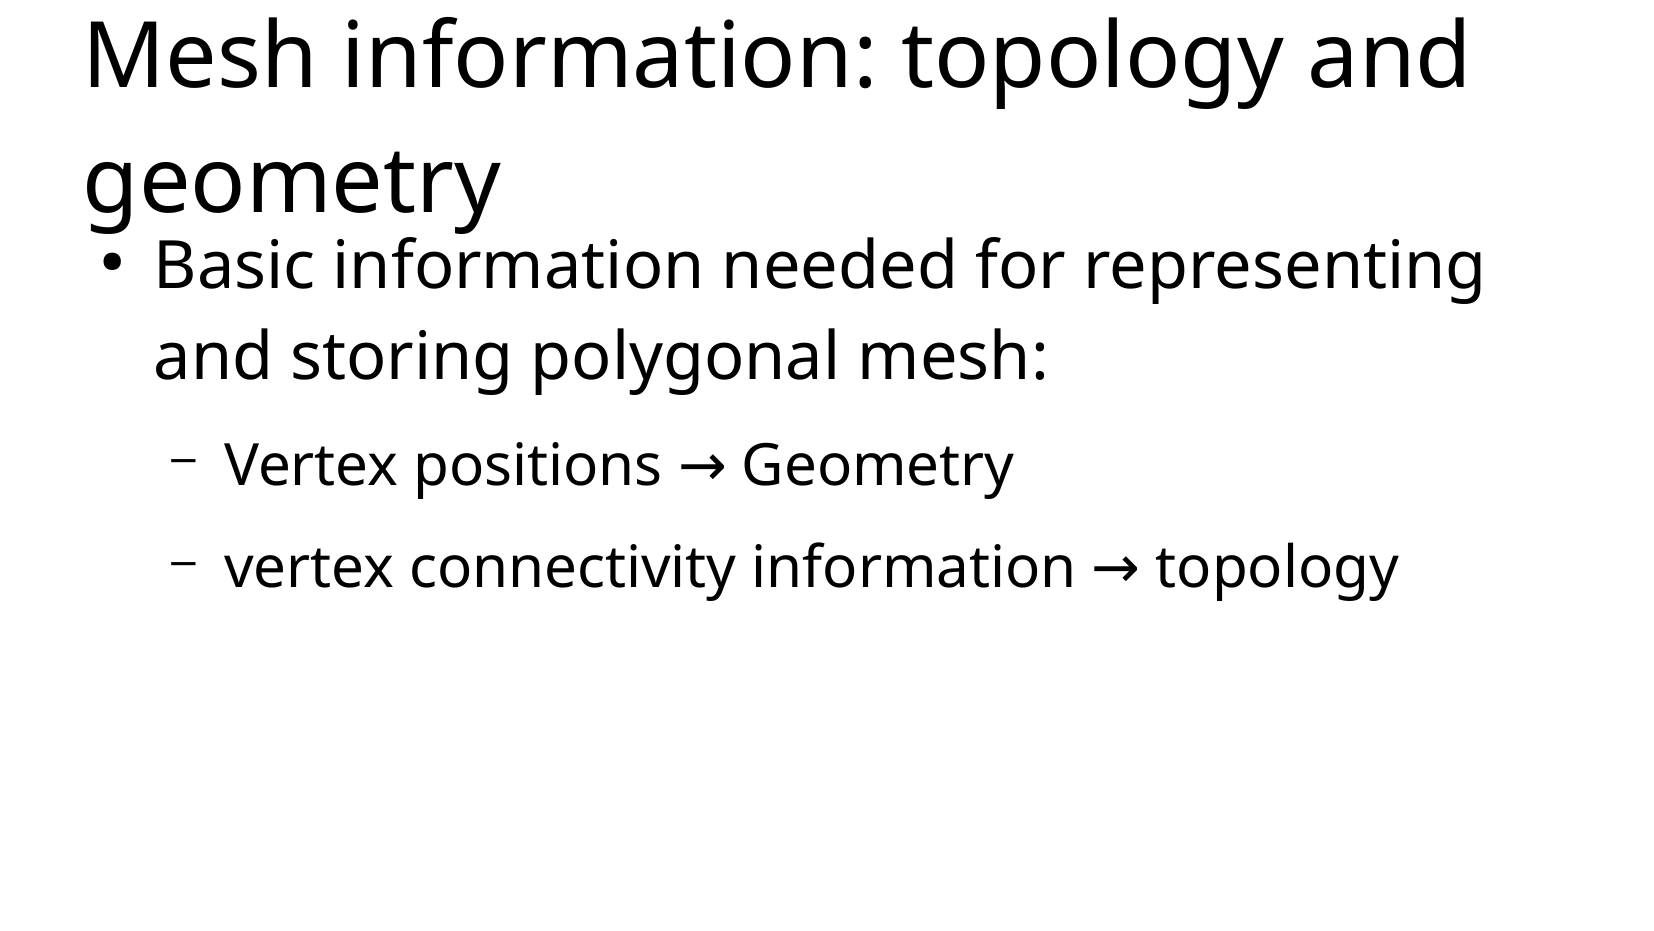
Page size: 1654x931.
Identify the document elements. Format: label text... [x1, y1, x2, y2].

list Basic information needed for representing and storing polygonal mesh: Vertex positions → Geometry vertex connectivity information → topology [82, 217, 1571, 758]
title Mesh information: topology and geometry [82, 37, 1571, 193]
